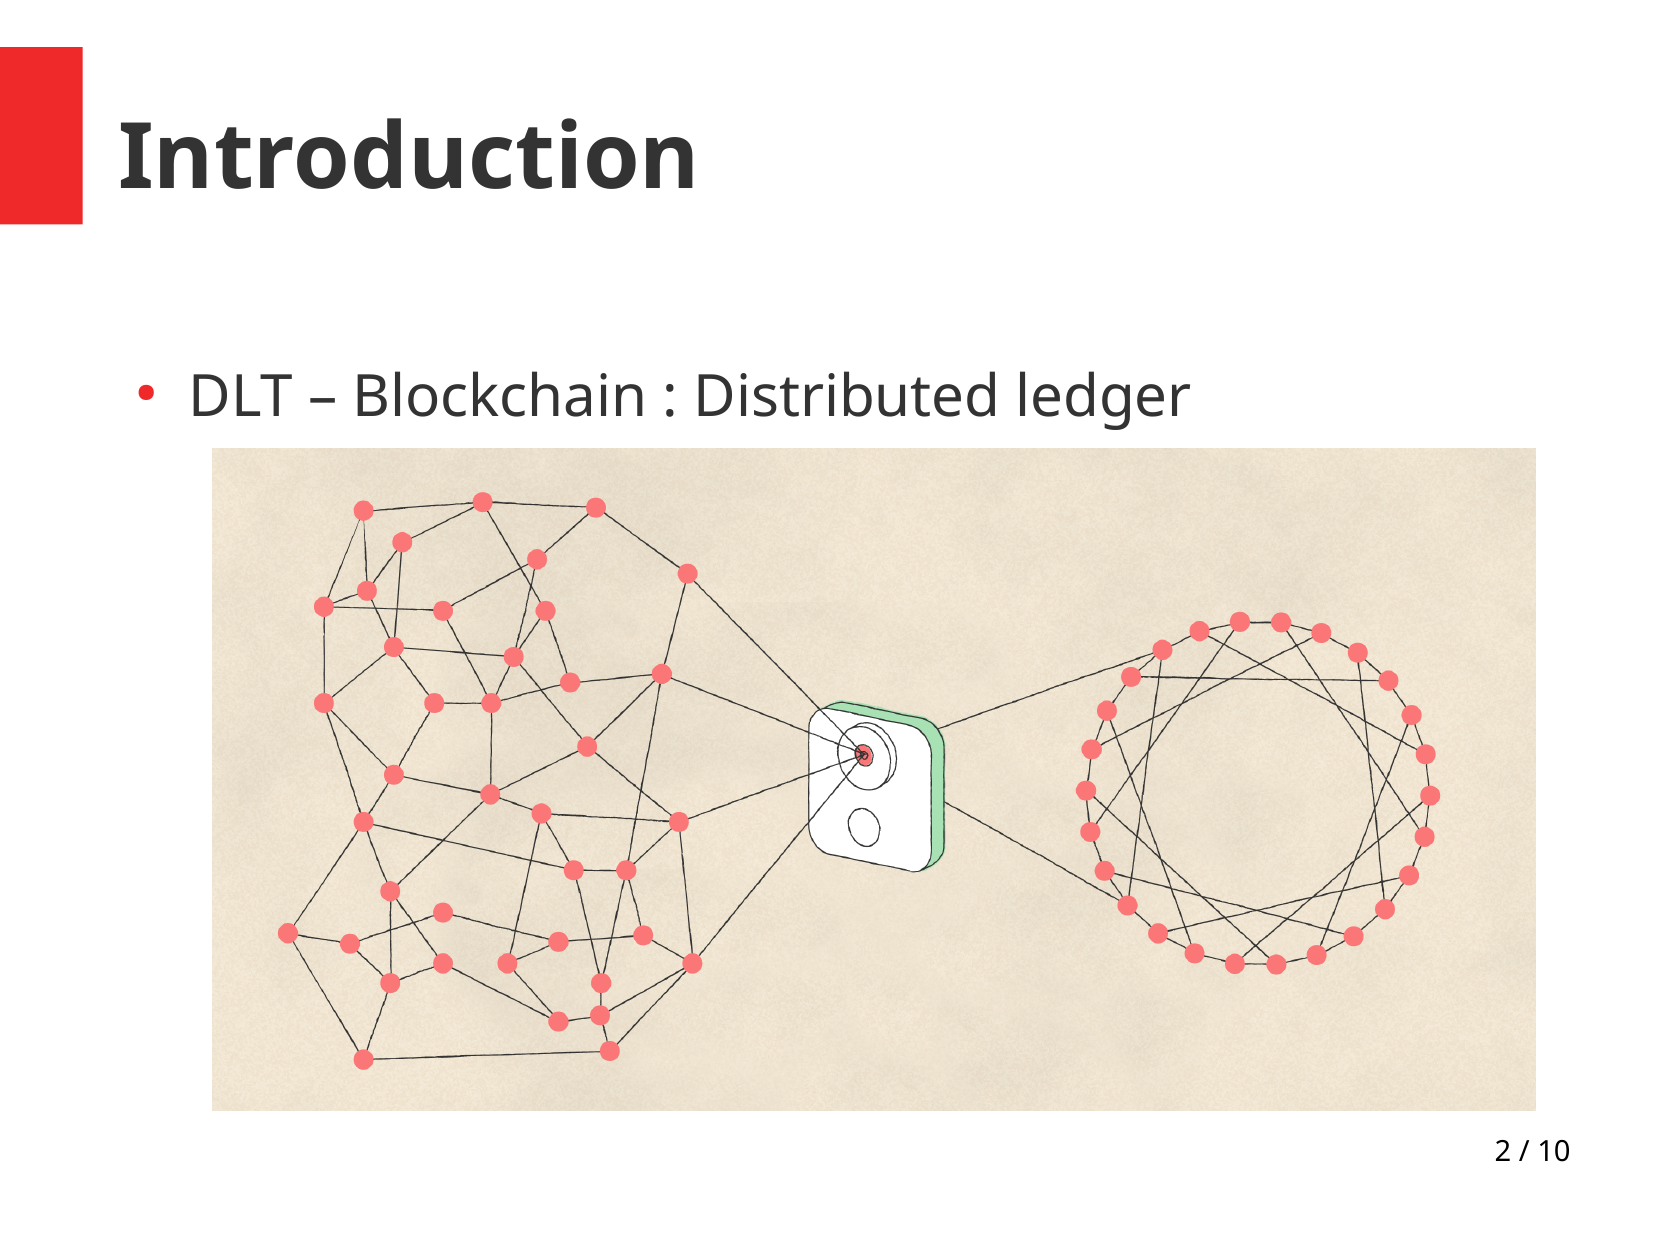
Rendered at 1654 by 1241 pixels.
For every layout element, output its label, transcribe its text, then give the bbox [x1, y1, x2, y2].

list DLT – Blockchain : Distributed ledger [118, 354, 1536, 1074]
picture [212, 448, 1536, 1111]
title Introduction [118, 49, 1571, 257]
